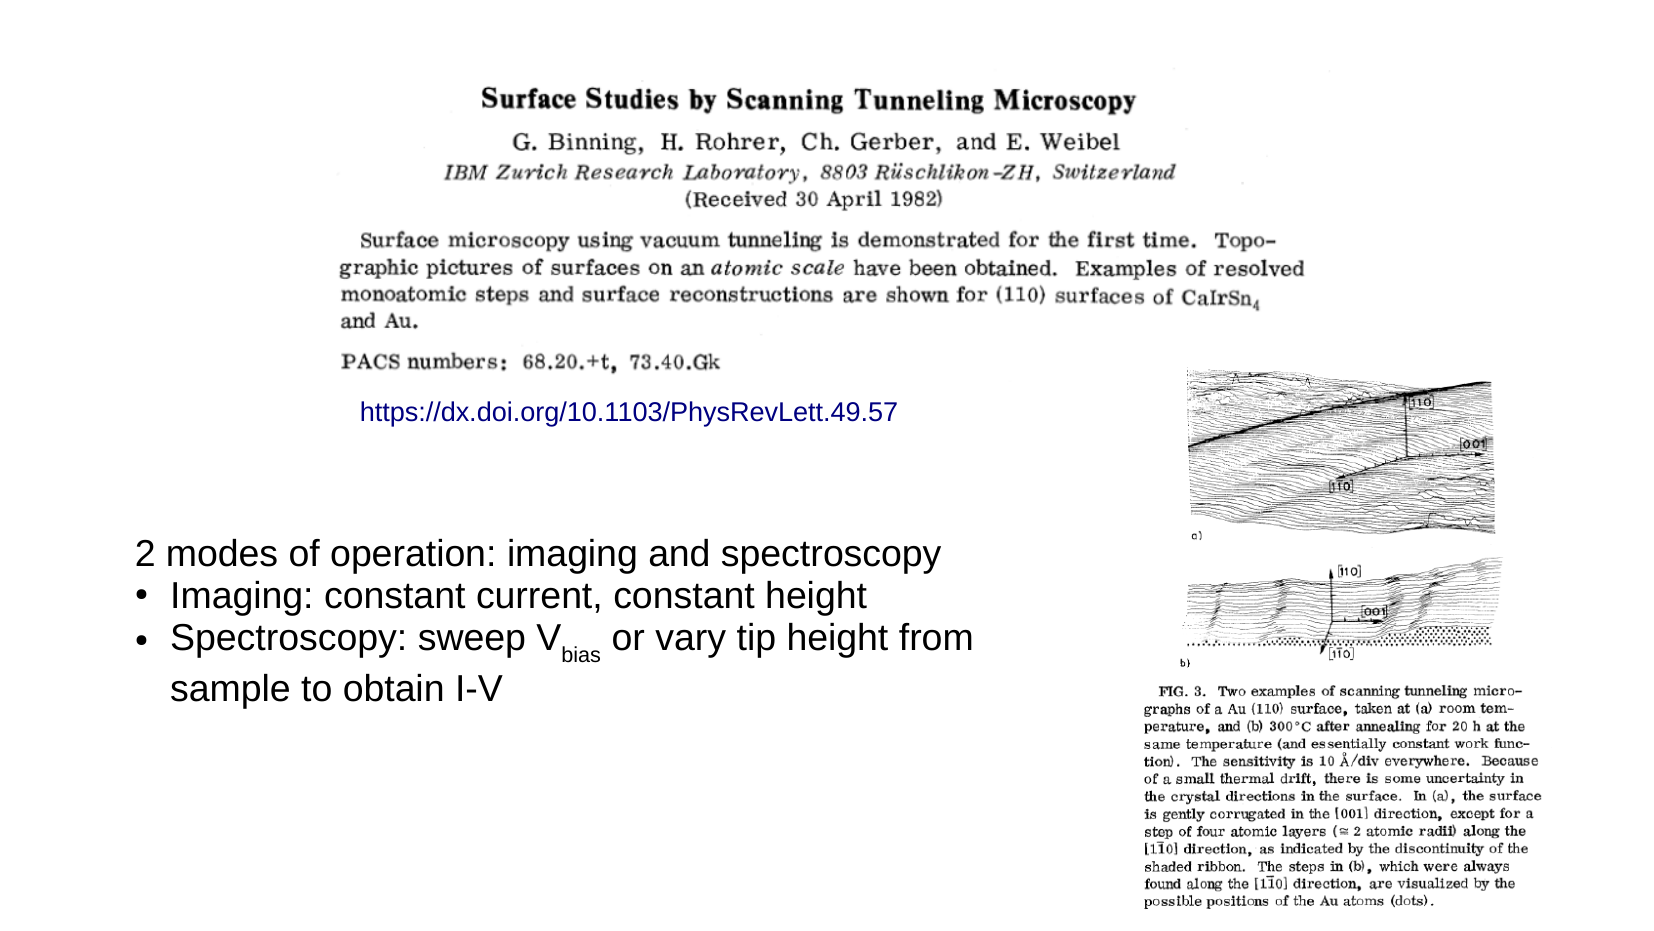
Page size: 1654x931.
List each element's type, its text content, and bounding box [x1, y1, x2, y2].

text_box https://dx.doi.org/10.1103/PhysRevLett.49.57 [345, 390, 921, 436]
picture [315, 44, 1561, 914]
text_box 2 modes of operation: imaging and spectroscopy Imaging: constant current, constant height Spectroscopy: sweep Vbias or vary tip height from sample to obtain I-V [120, 525, 1036, 717]
